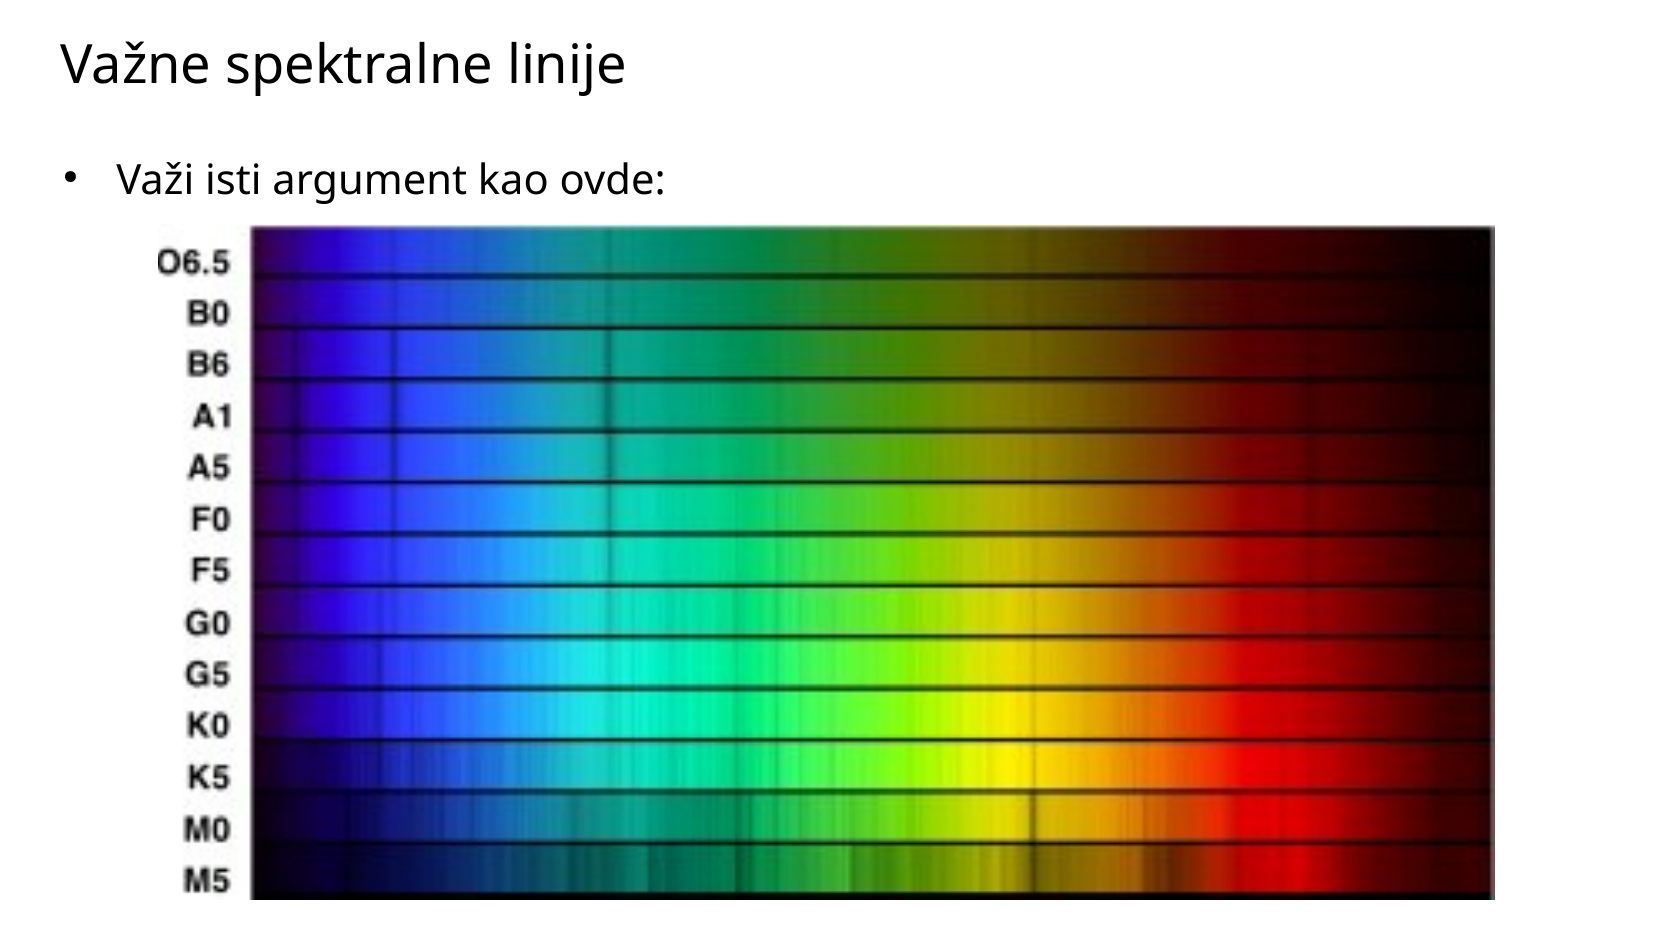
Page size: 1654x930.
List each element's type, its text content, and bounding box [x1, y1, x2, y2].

picture [158, 224, 1495, 901]
list Važi isti argument kao ovde: [45, 149, 1635, 880]
title Važne spektralne linije [59, 13, 1648, 113]
